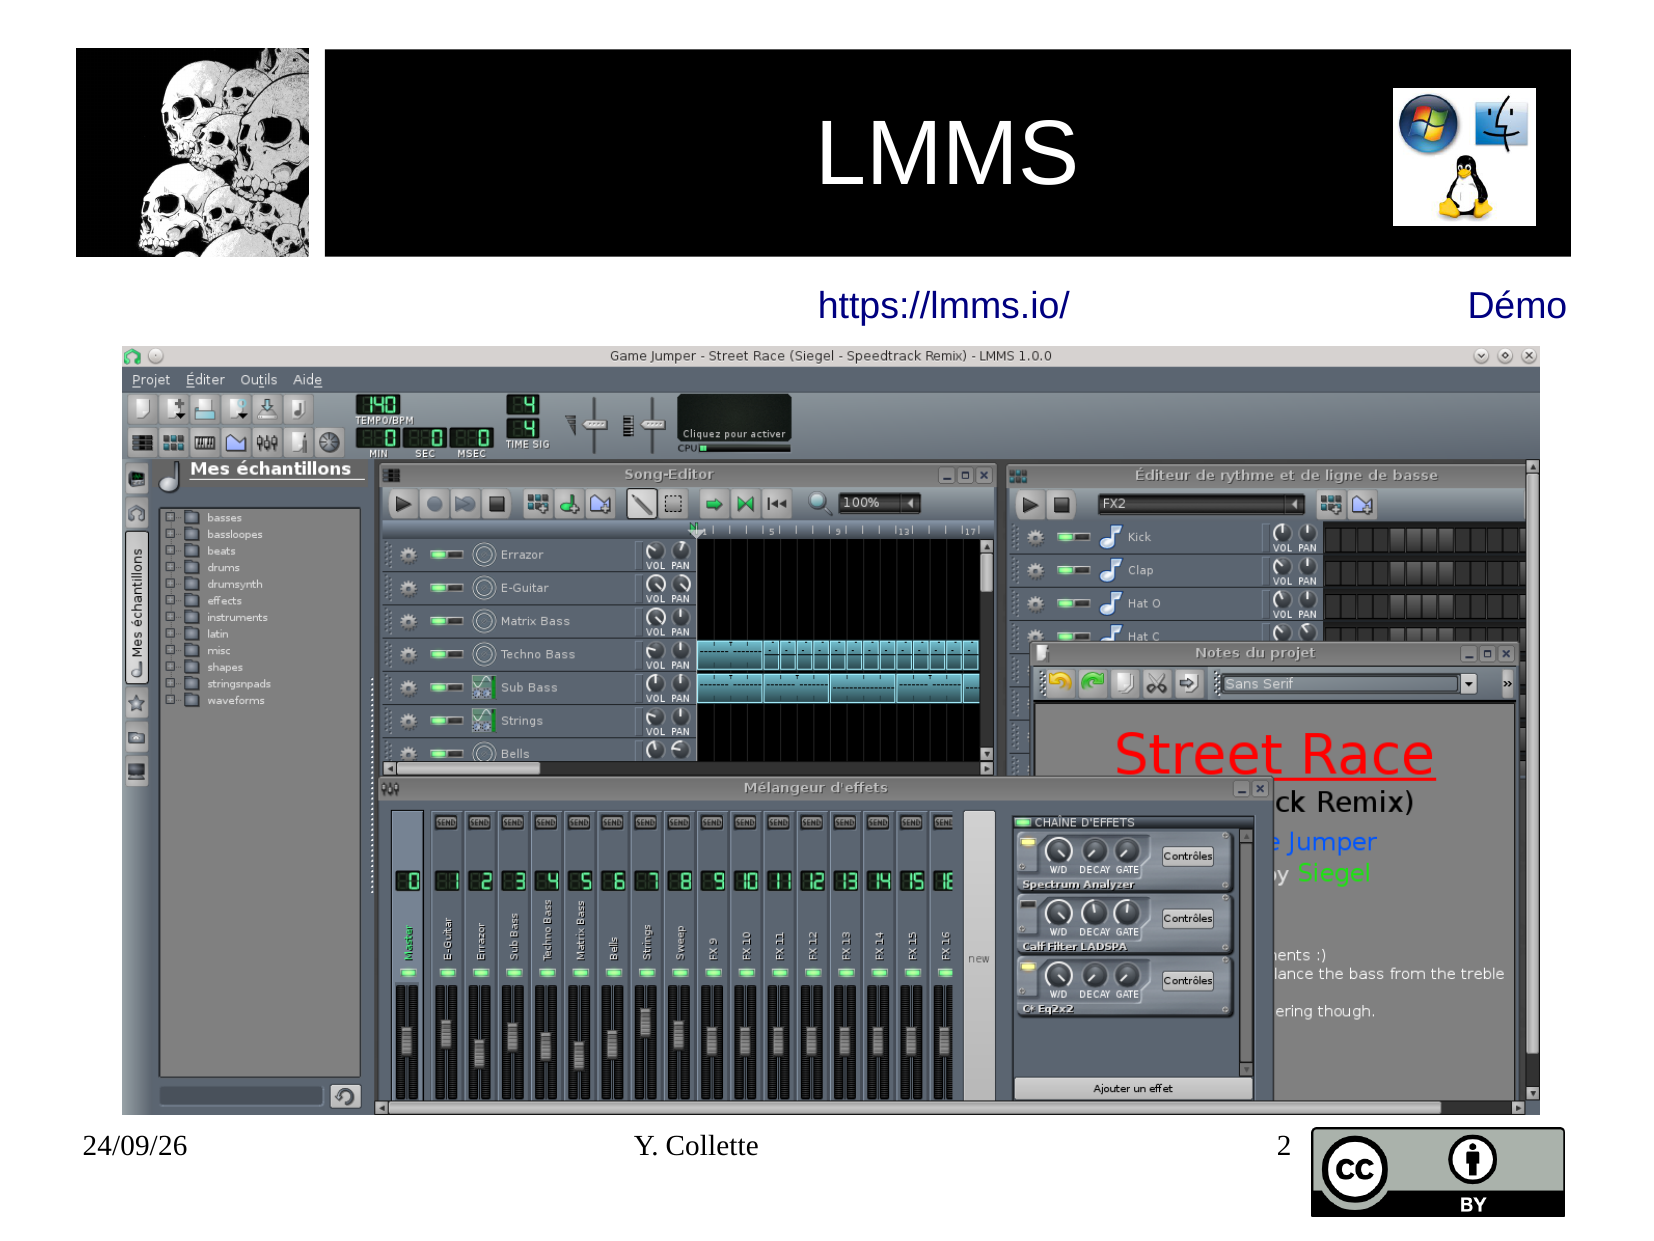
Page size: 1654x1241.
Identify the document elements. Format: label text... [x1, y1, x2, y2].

picture [76, 48, 309, 257]
title LMMS [324, 49, 1571, 257]
text_box https://lmms.io/ [803, 277, 1105, 335]
picture [1311, 1127, 1565, 1217]
picture [122, 346, 1540, 1115]
text_box Démo [1452, 277, 1601, 335]
picture [1393, 88, 1536, 226]
